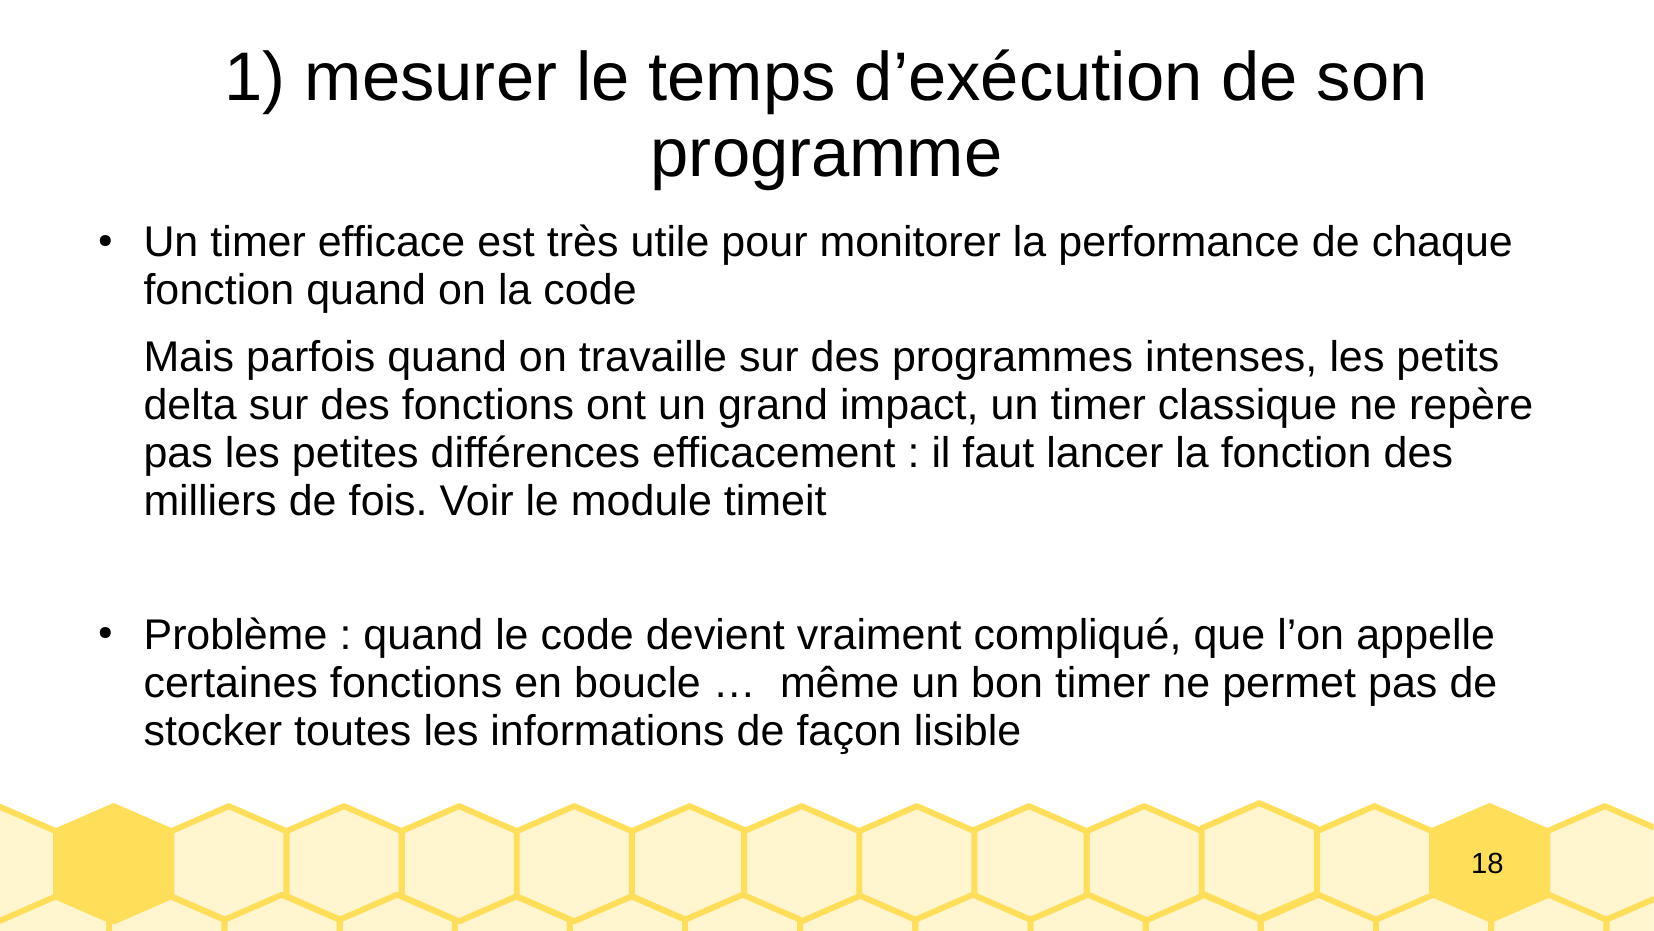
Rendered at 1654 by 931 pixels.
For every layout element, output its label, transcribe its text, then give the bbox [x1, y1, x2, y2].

list Un timer efficace est très utile pour monitorer la performance de chaque fonction quand on la code Mais parfois quand on travaille sur des programmes intenses, les petits delta sur des fonctions ont un grand impact, un timer classique ne repère pas les petites différences efficacement : il faut lancer la fonction des milliers de fois. Voir le module timeit Problème : quand le code devient vraiment compliqué, que l’on appelle certaines fonctions en boucle … même un bon timer ne permet pas de stocker toutes les informations de façon lisible [82, 217, 1571, 758]
title 1) mesurer le temps d’exécution de son programme [82, 37, 1571, 193]
